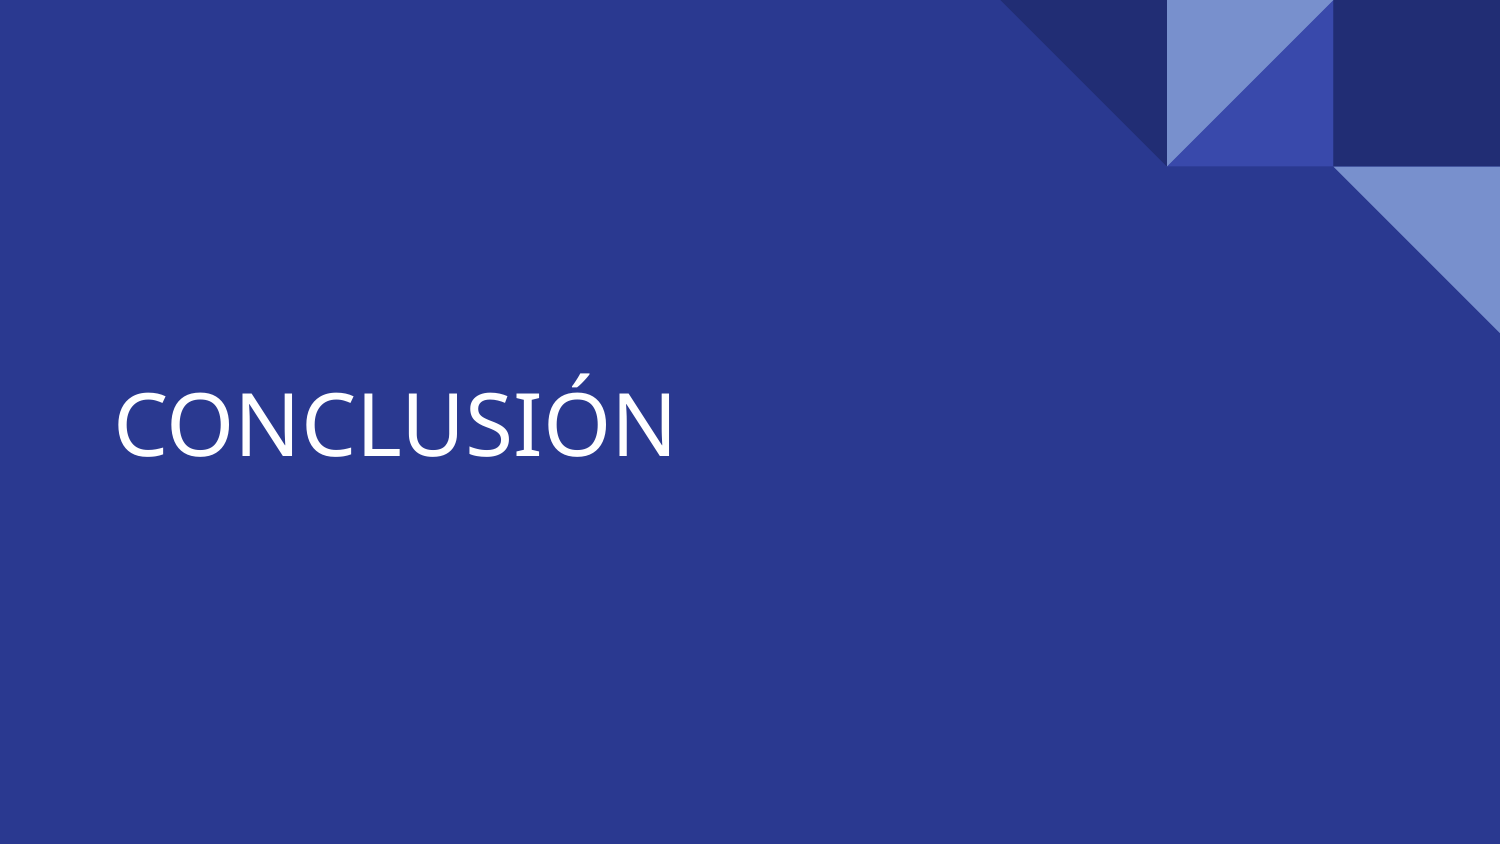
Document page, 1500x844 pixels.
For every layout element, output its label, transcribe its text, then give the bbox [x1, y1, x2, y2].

title CONCLUSIÓN [98, 353, 1447, 491]
